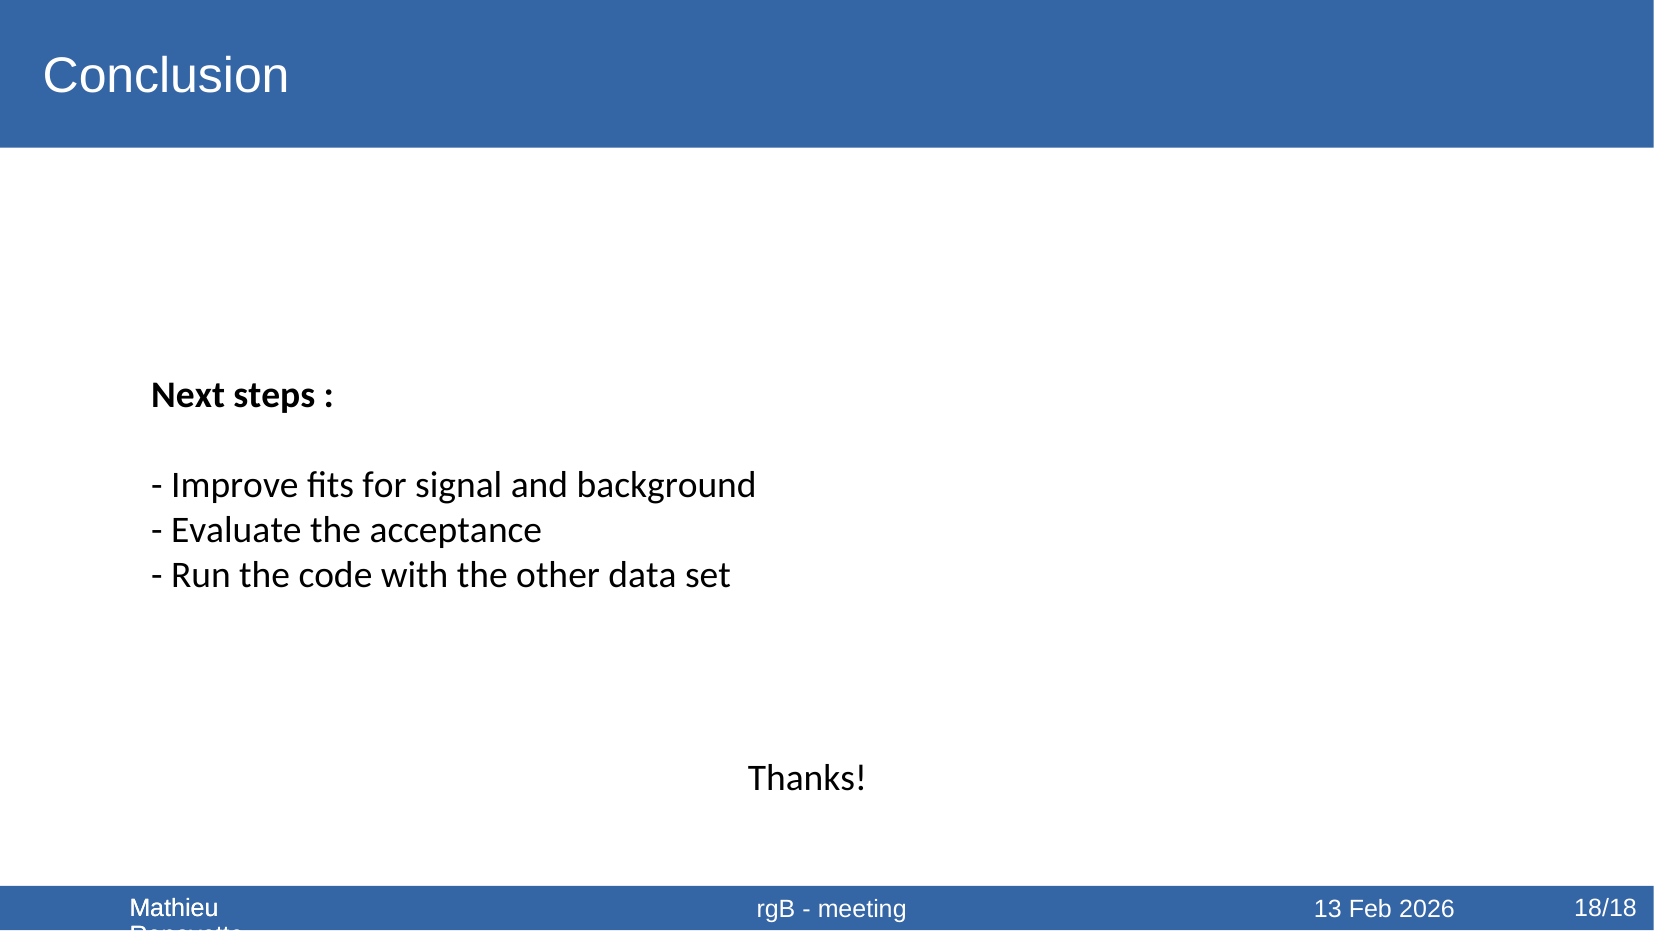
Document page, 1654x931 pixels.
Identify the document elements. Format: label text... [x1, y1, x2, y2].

text_box Next steps : - Improve fits for signal and background - Evaluate the acceptance - Run the code with the other data set [136, 362, 808, 605]
text_box Mathieu Ronayette [114, 885, 355, 929]
text_box Thanks! [732, 745, 884, 806]
text_box rgB - meeting [734, 887, 953, 931]
text_box [226, 885, 1654, 931]
text_box 13 Feb 2026 [1299, 887, 1536, 931]
text_box [0, 885, 131, 931]
text_box Conclusion [27, 40, 886, 114]
text_box [0, 0, 1654, 148]
text_box 18/18 [1559, 885, 1654, 930]
